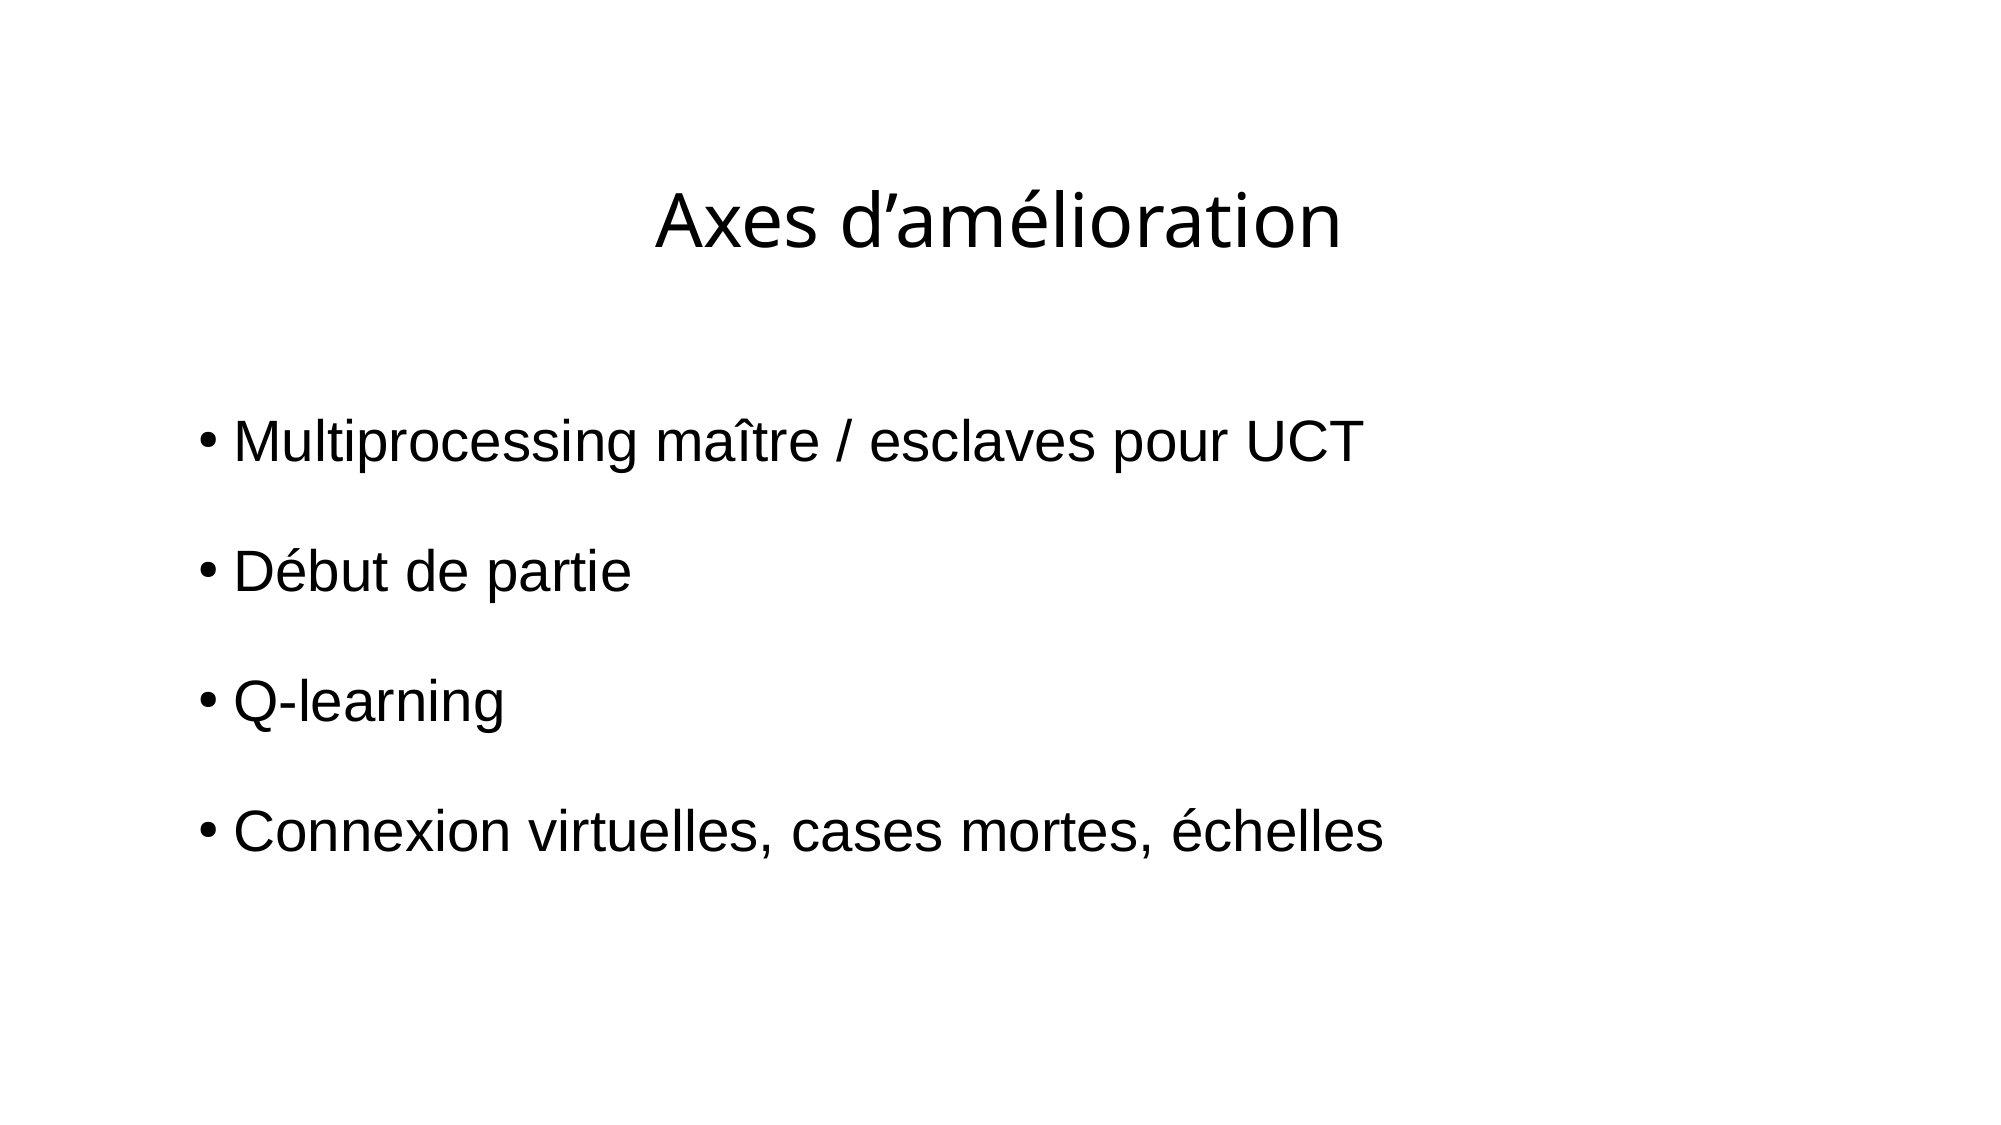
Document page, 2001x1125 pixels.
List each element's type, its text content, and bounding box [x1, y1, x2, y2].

text_box Multiprocessing maître / esclaves pour UCT Début de partie Q-learning Connexion virtuelles, cases mortes, échelles [183, 401, 1402, 872]
title Axes d’amélioration [174, 105, 1825, 331]
